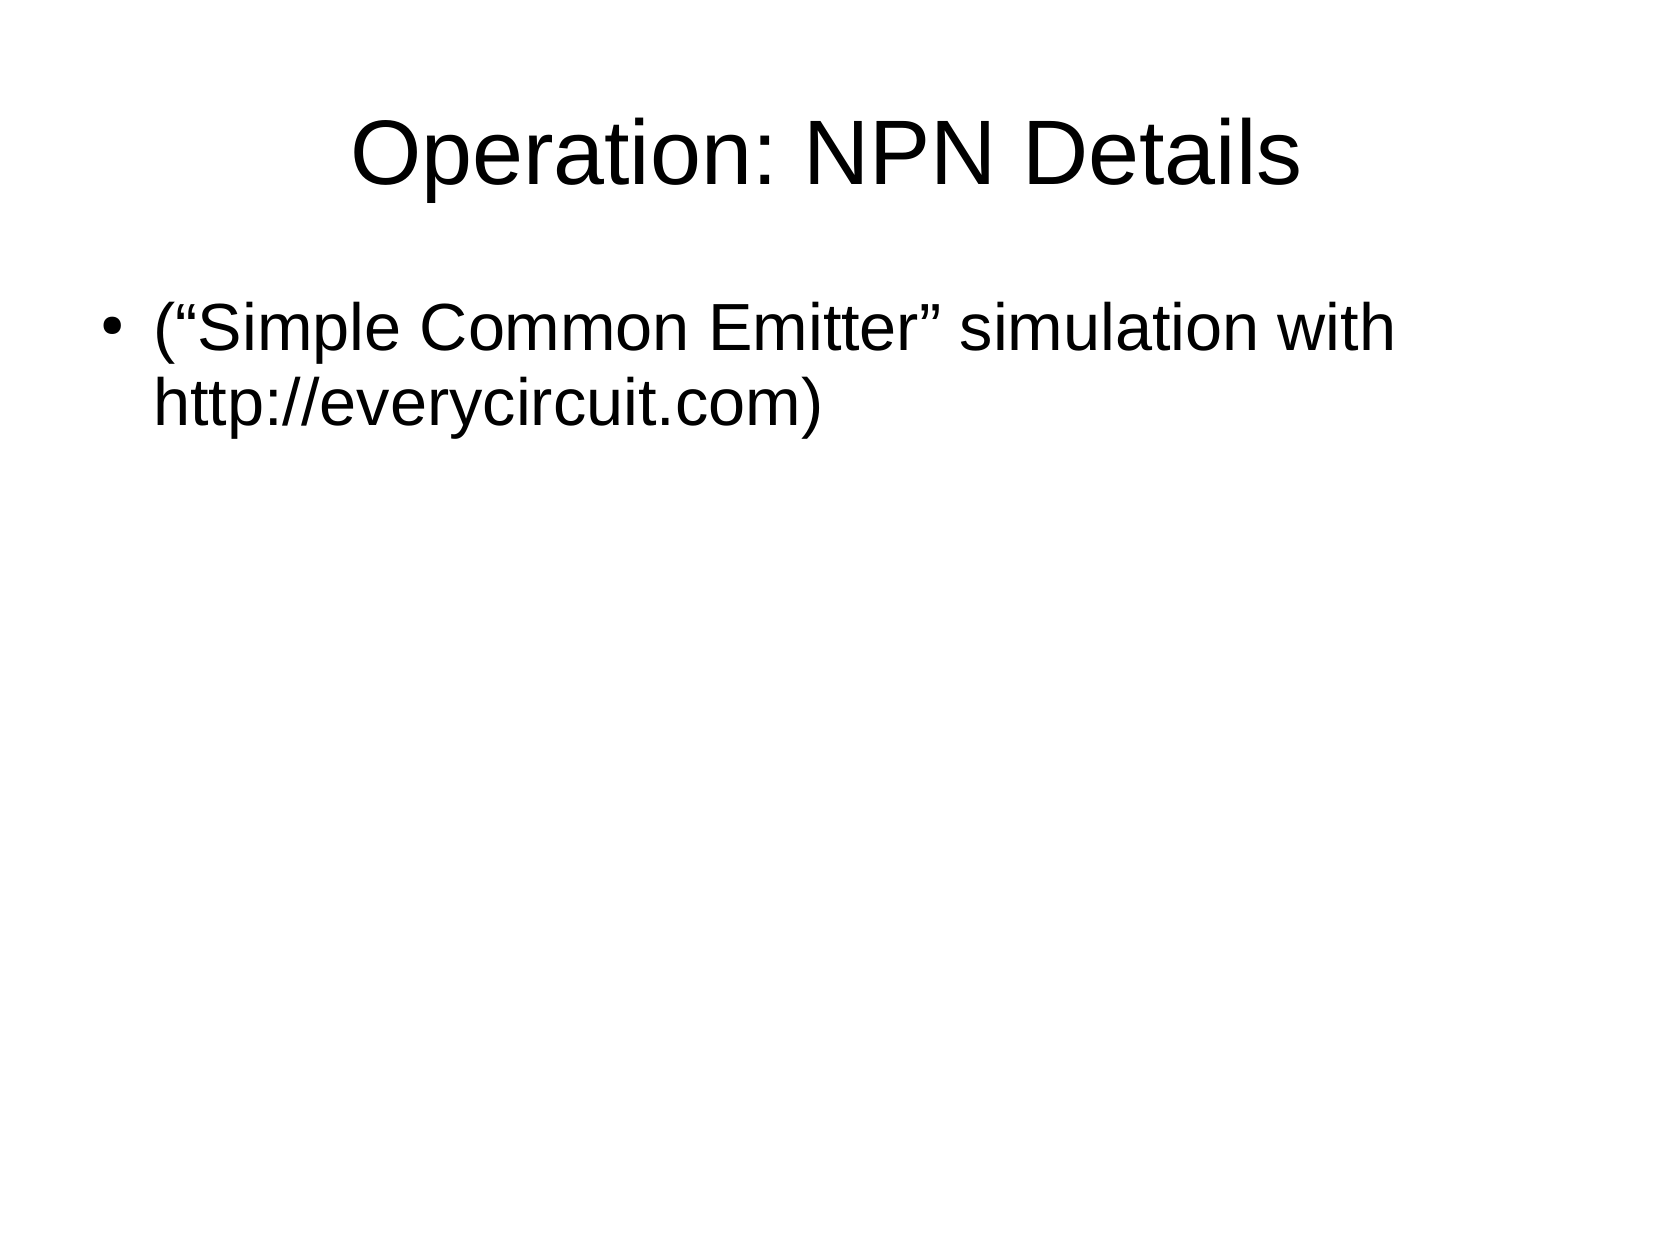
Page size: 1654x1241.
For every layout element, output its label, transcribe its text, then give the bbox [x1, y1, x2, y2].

list (“Simple Common Emitter” simulation with http://everycircuit.com) [82, 290, 1571, 1010]
title Operation: NPN Details [82, 49, 1571, 257]
